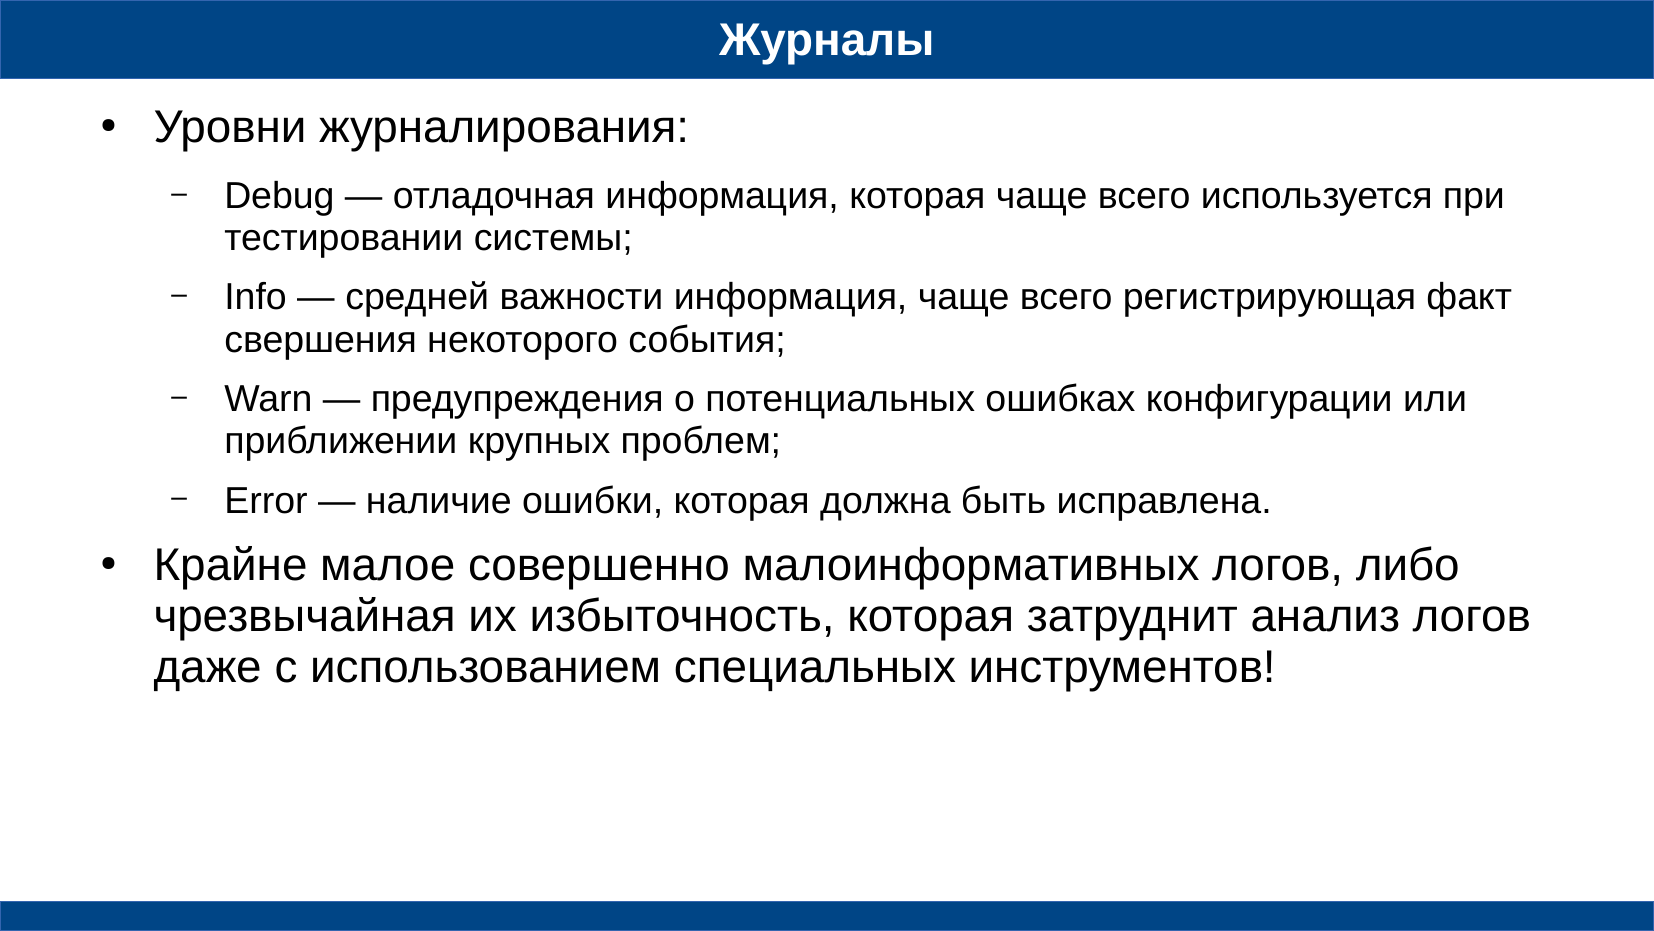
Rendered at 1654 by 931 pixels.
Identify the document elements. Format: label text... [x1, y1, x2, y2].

title Журналы [0, 0, 1654, 79]
list Уровни журналирования: Debug — отладочная информация, которая чаще всего используется при тестировании системы; Info — средней важности информация, чаще всего регистрирующая факт свершения некоторого события; Warn — предупреждения о потенциальных ошибках конфигурации или приближении крупных проблем; Error — наличие ошибки, которая должна быть исправлена. Крайне малое совершенно малоинформативных логов, либо чрезвычайная их избыточность, которая затруднит анализ логов даже с использованием специальных инструментов! [82, 101, 1571, 871]
